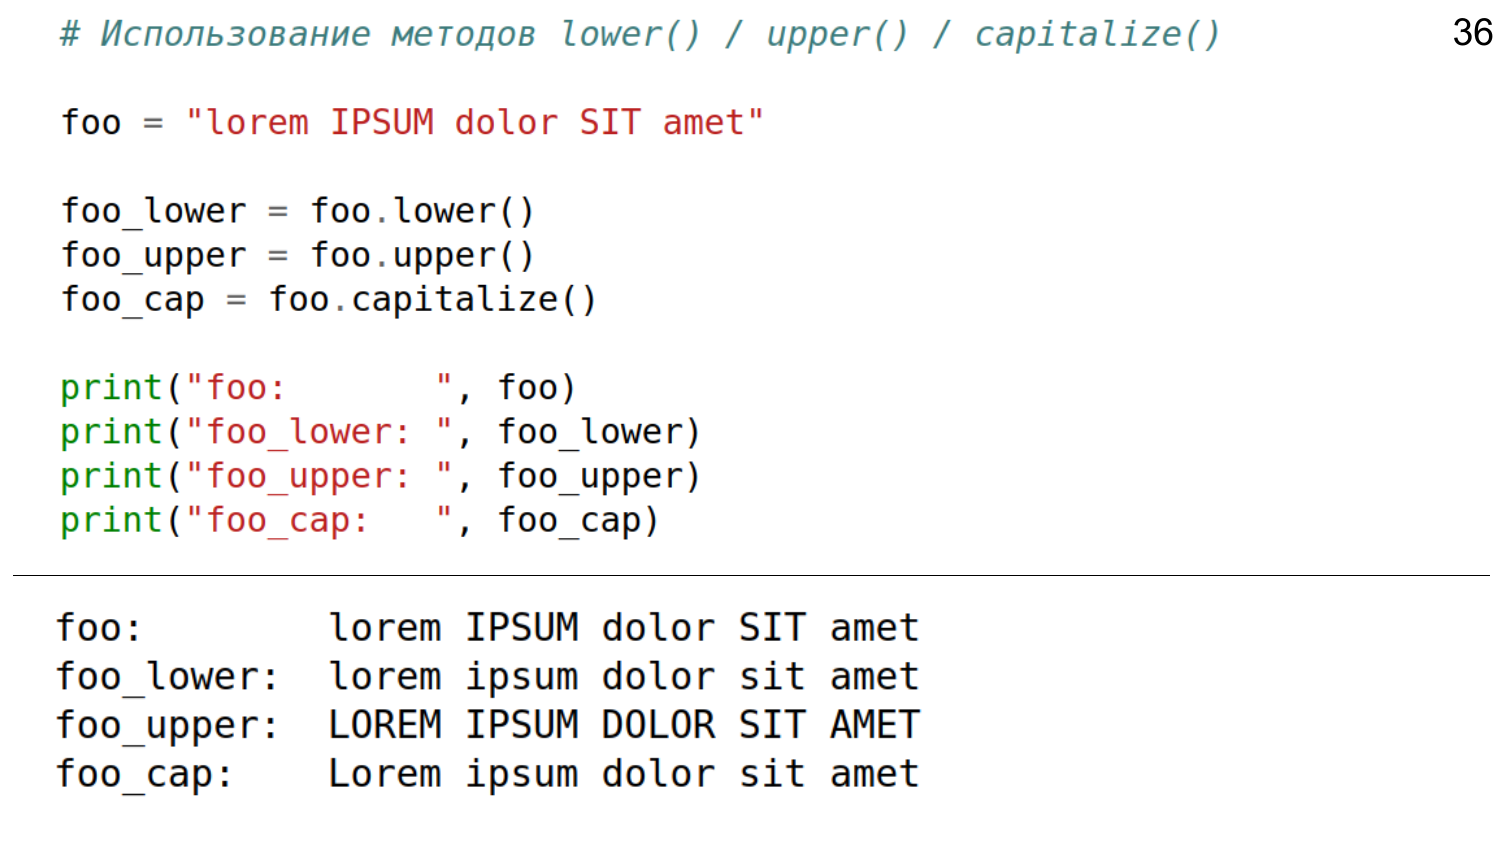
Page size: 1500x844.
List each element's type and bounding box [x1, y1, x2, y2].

picture [47, 7, 1232, 550]
picture [47, 598, 930, 804]
